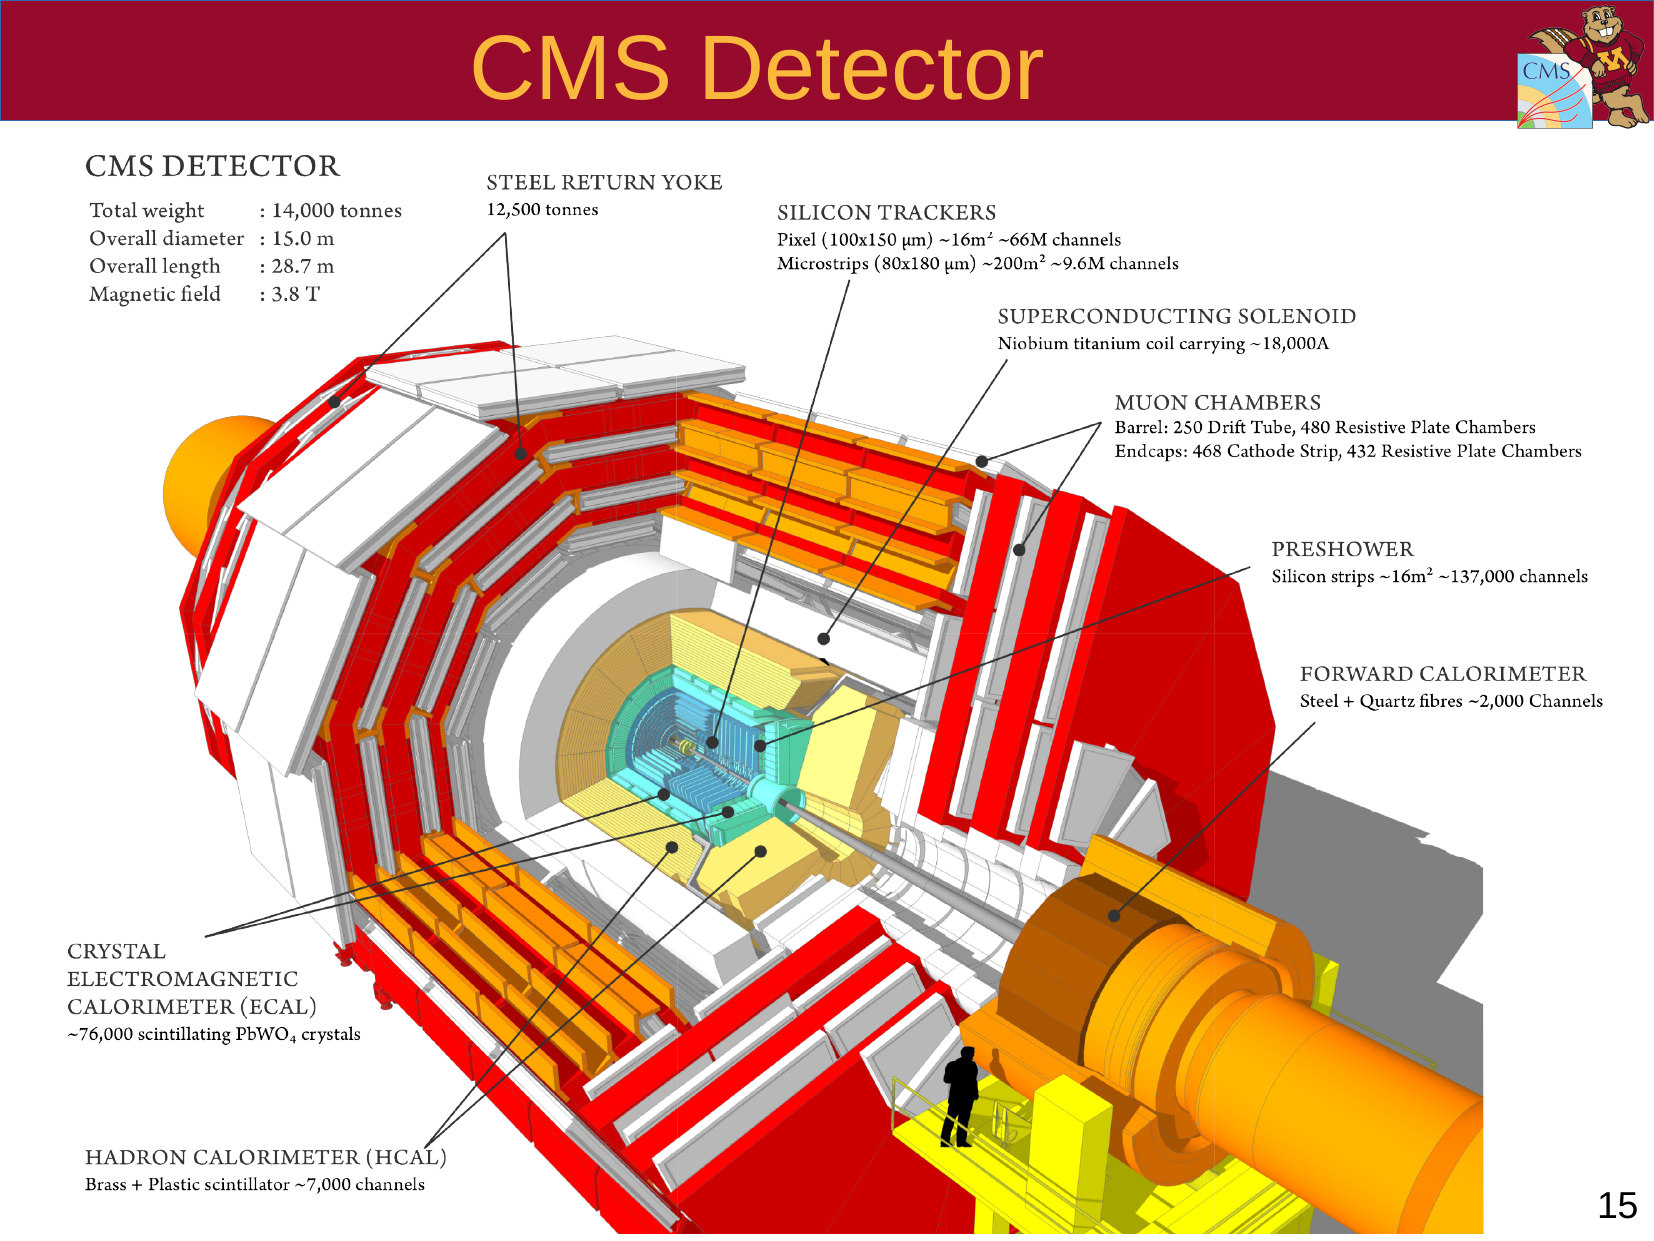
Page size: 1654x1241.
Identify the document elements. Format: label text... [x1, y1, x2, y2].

picture [36, 0, 1652, 1234]
title CMS Detector [0, 15, 1516, 121]
